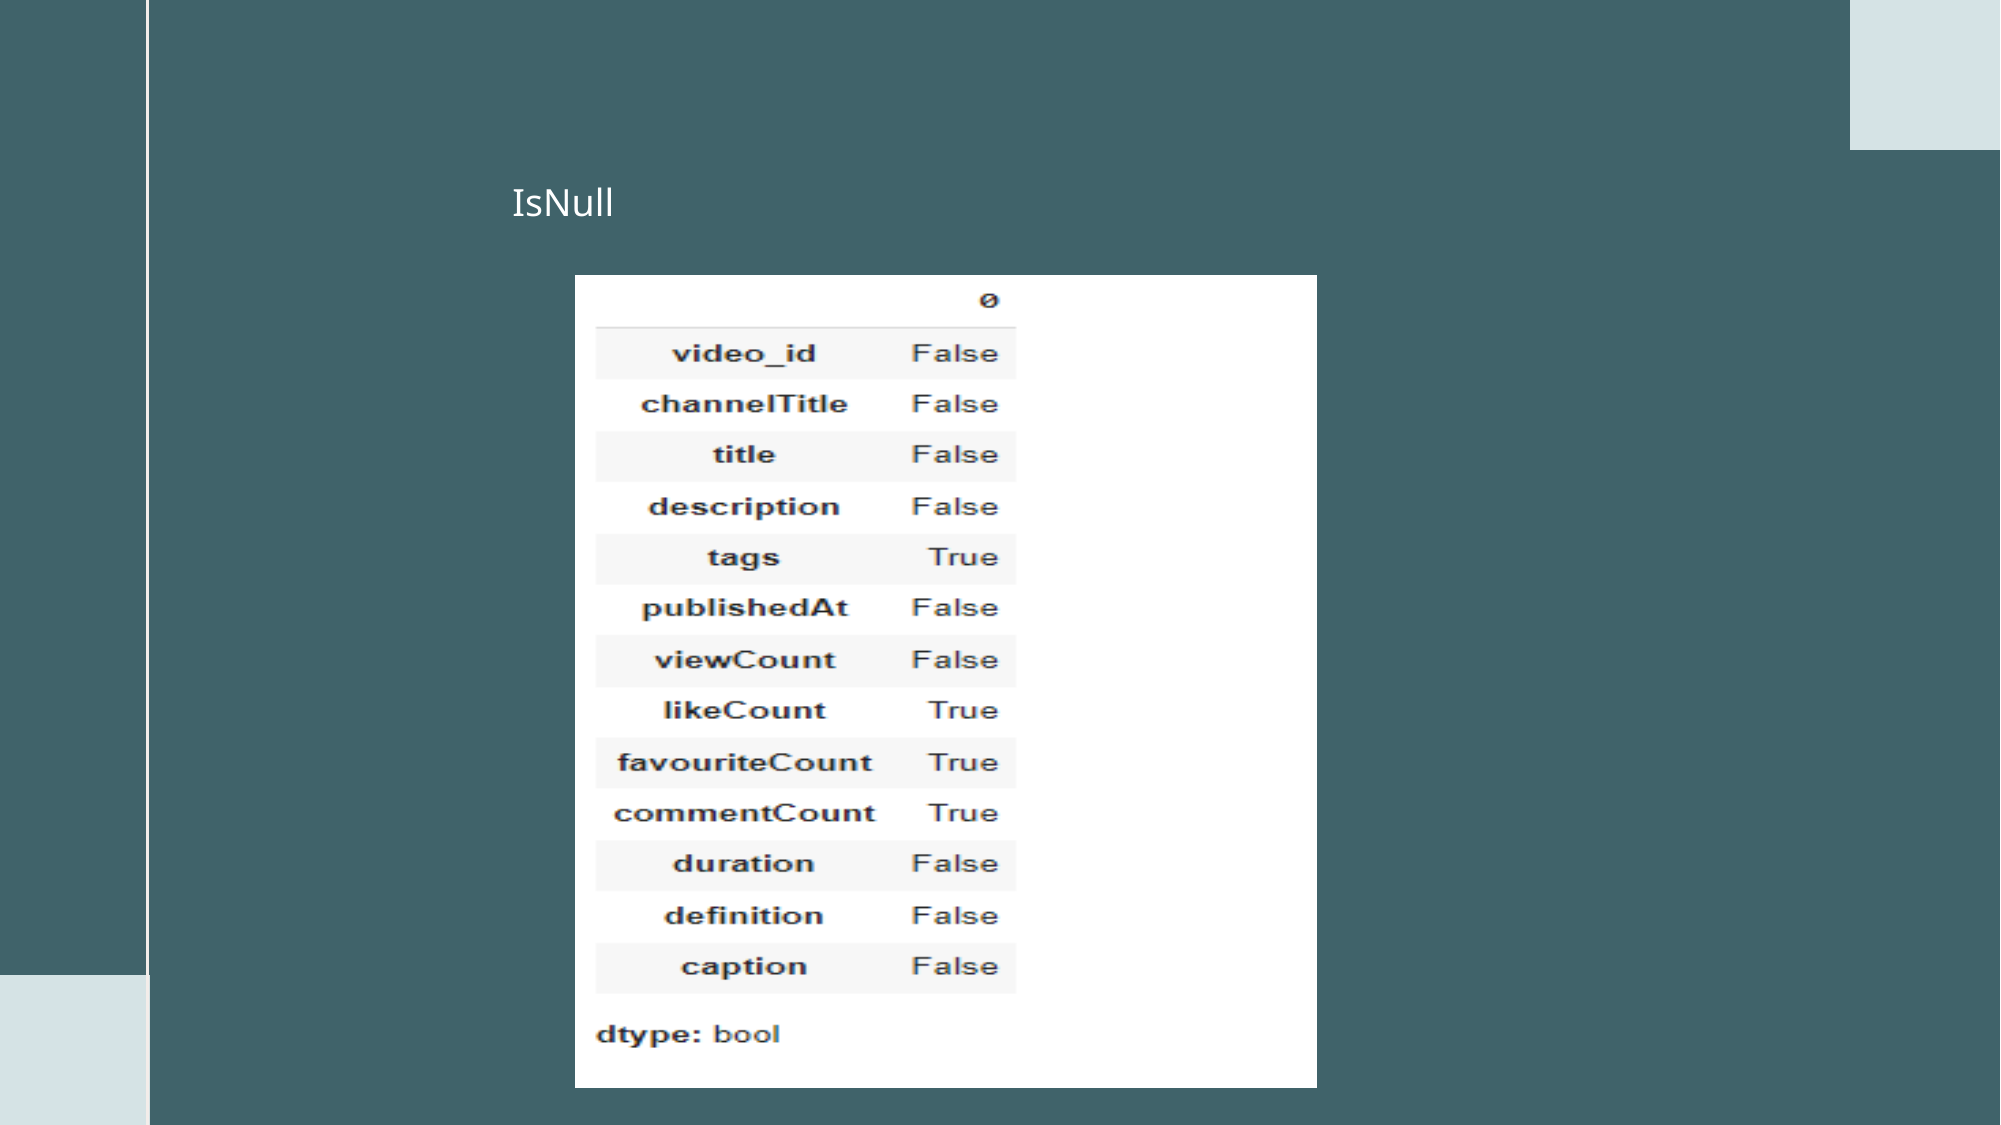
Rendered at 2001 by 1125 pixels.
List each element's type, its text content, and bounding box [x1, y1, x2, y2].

text_box IsNull [497, 170, 685, 232]
picture [575, 275, 1317, 1088]
